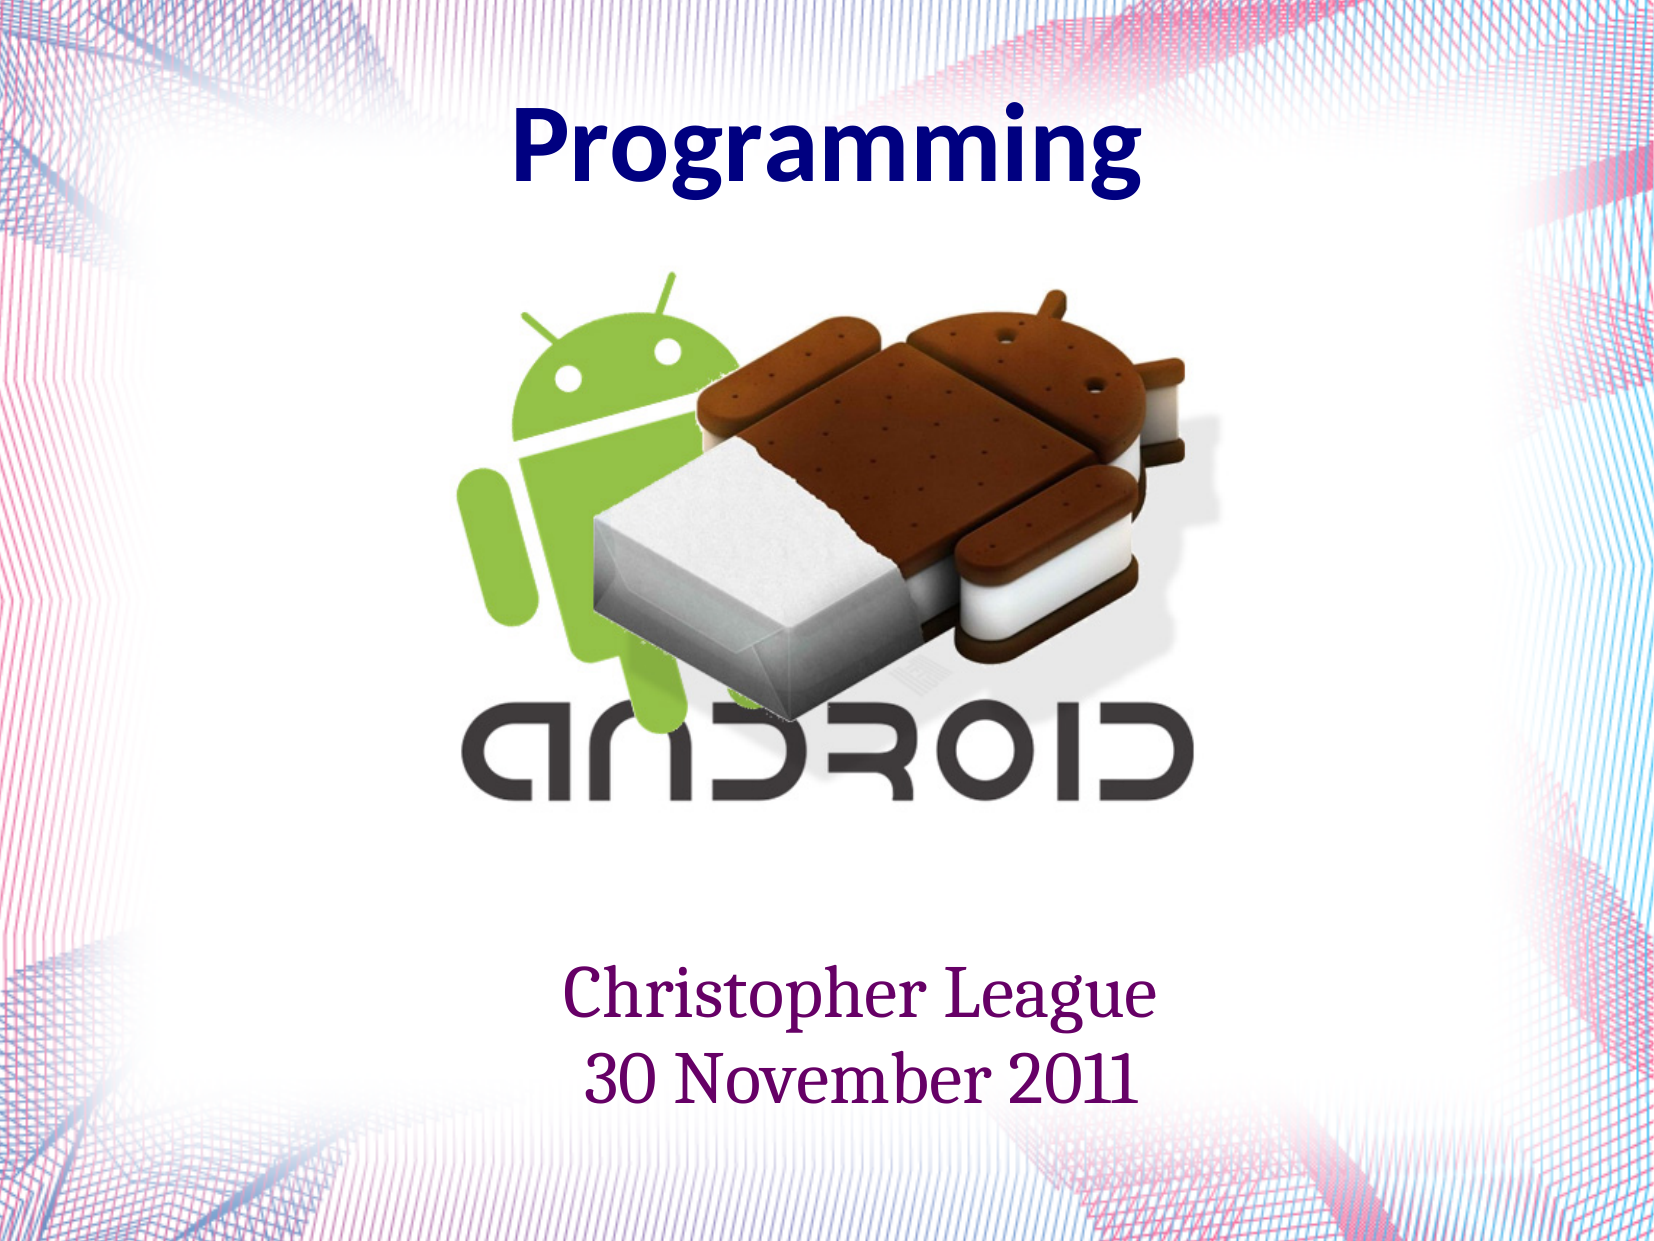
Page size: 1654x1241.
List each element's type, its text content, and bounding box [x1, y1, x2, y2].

title Programming [82, 56, 1571, 250]
picture [0, 0, 1654, 1241]
title Christopher League 30 November 2011 [117, 940, 1606, 1133]
